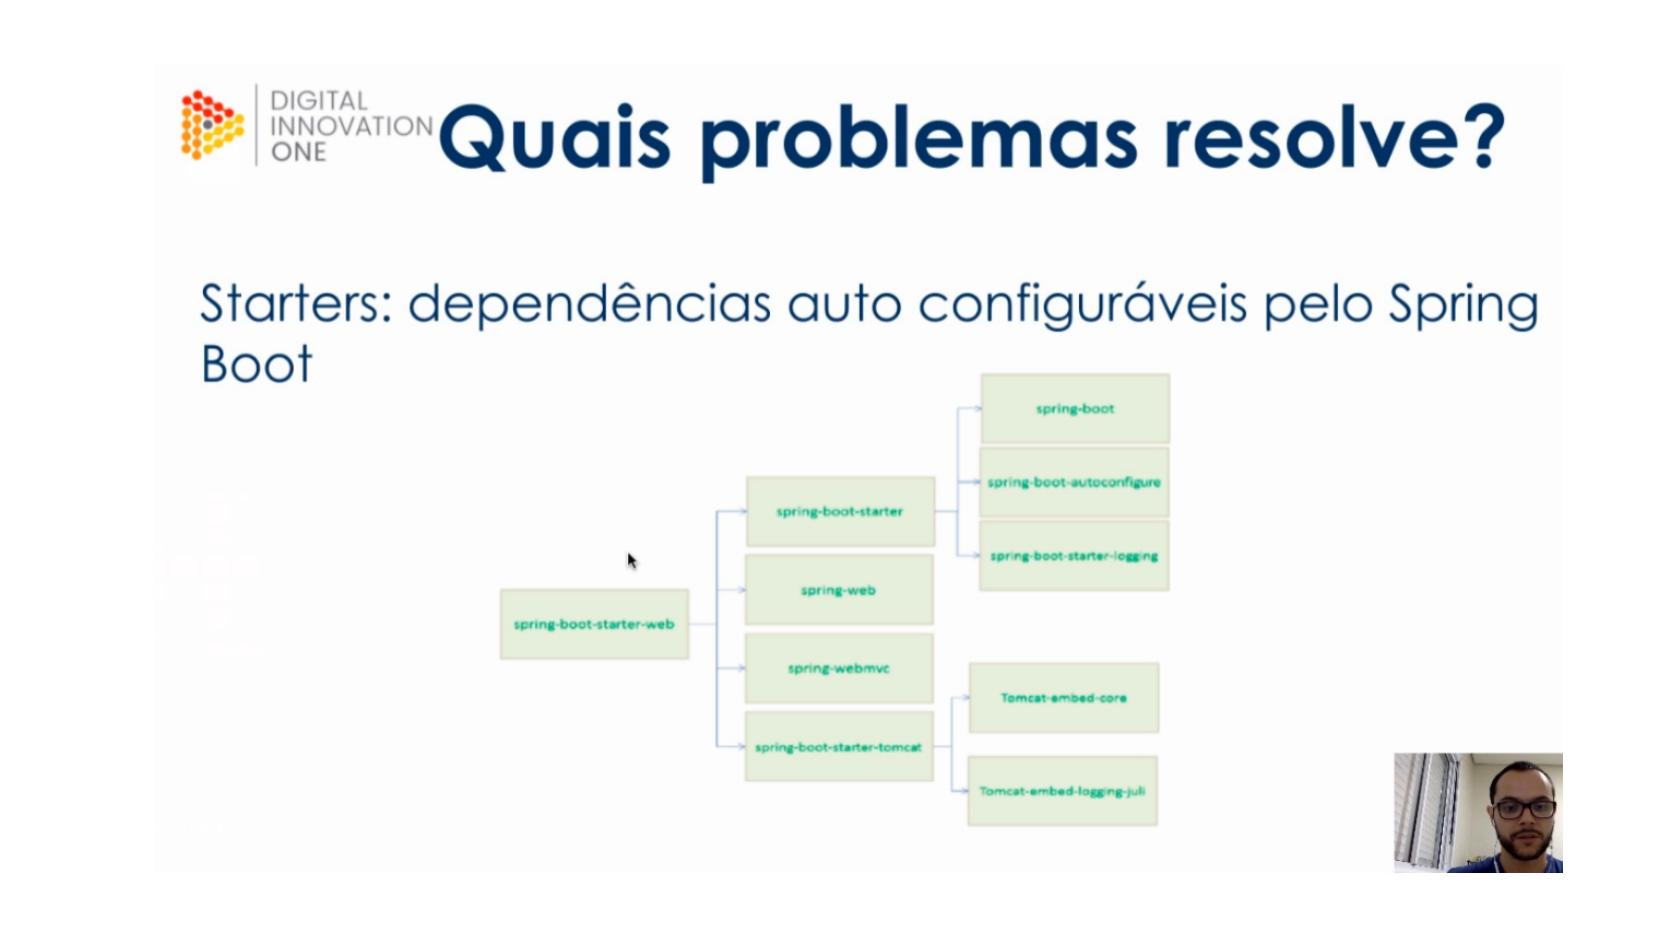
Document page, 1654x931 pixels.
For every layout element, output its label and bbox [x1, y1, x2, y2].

picture [154, 65, 1563, 873]
